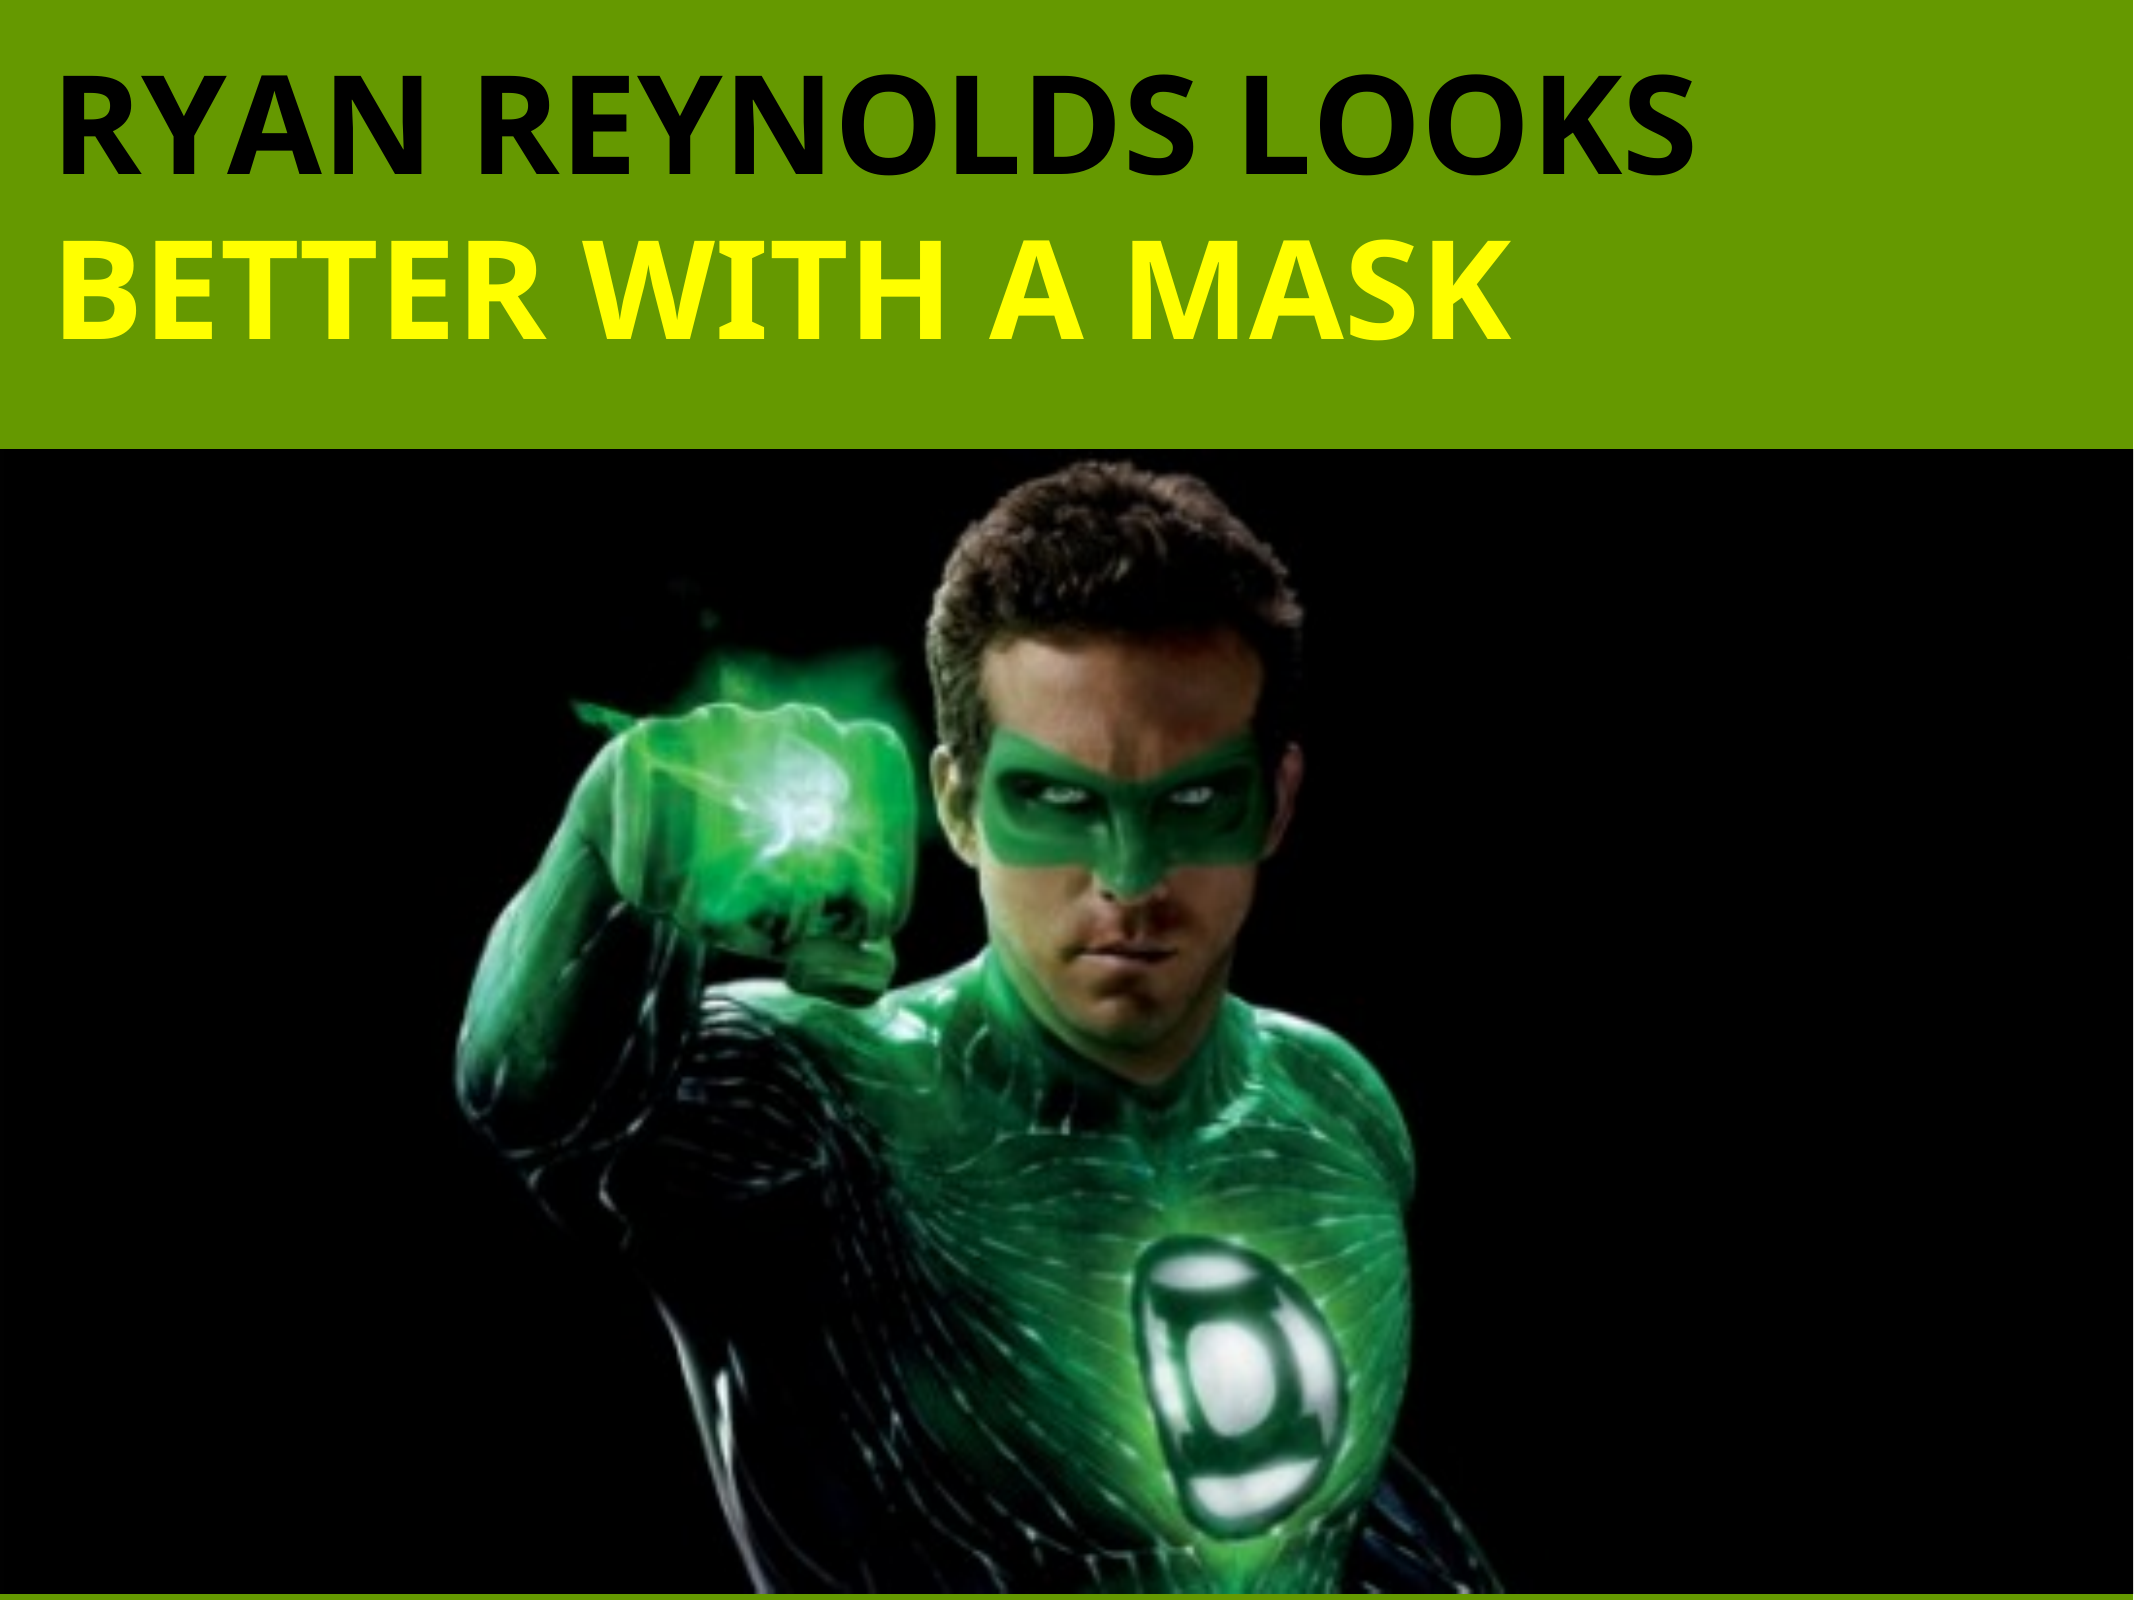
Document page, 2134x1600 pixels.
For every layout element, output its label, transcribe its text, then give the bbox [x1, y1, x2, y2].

text_box RYAN REYNOLDS LOOKS BETTER WITH A MASK [41, 37, 2063, 413]
picture [0, 449, 2134, 1594]
